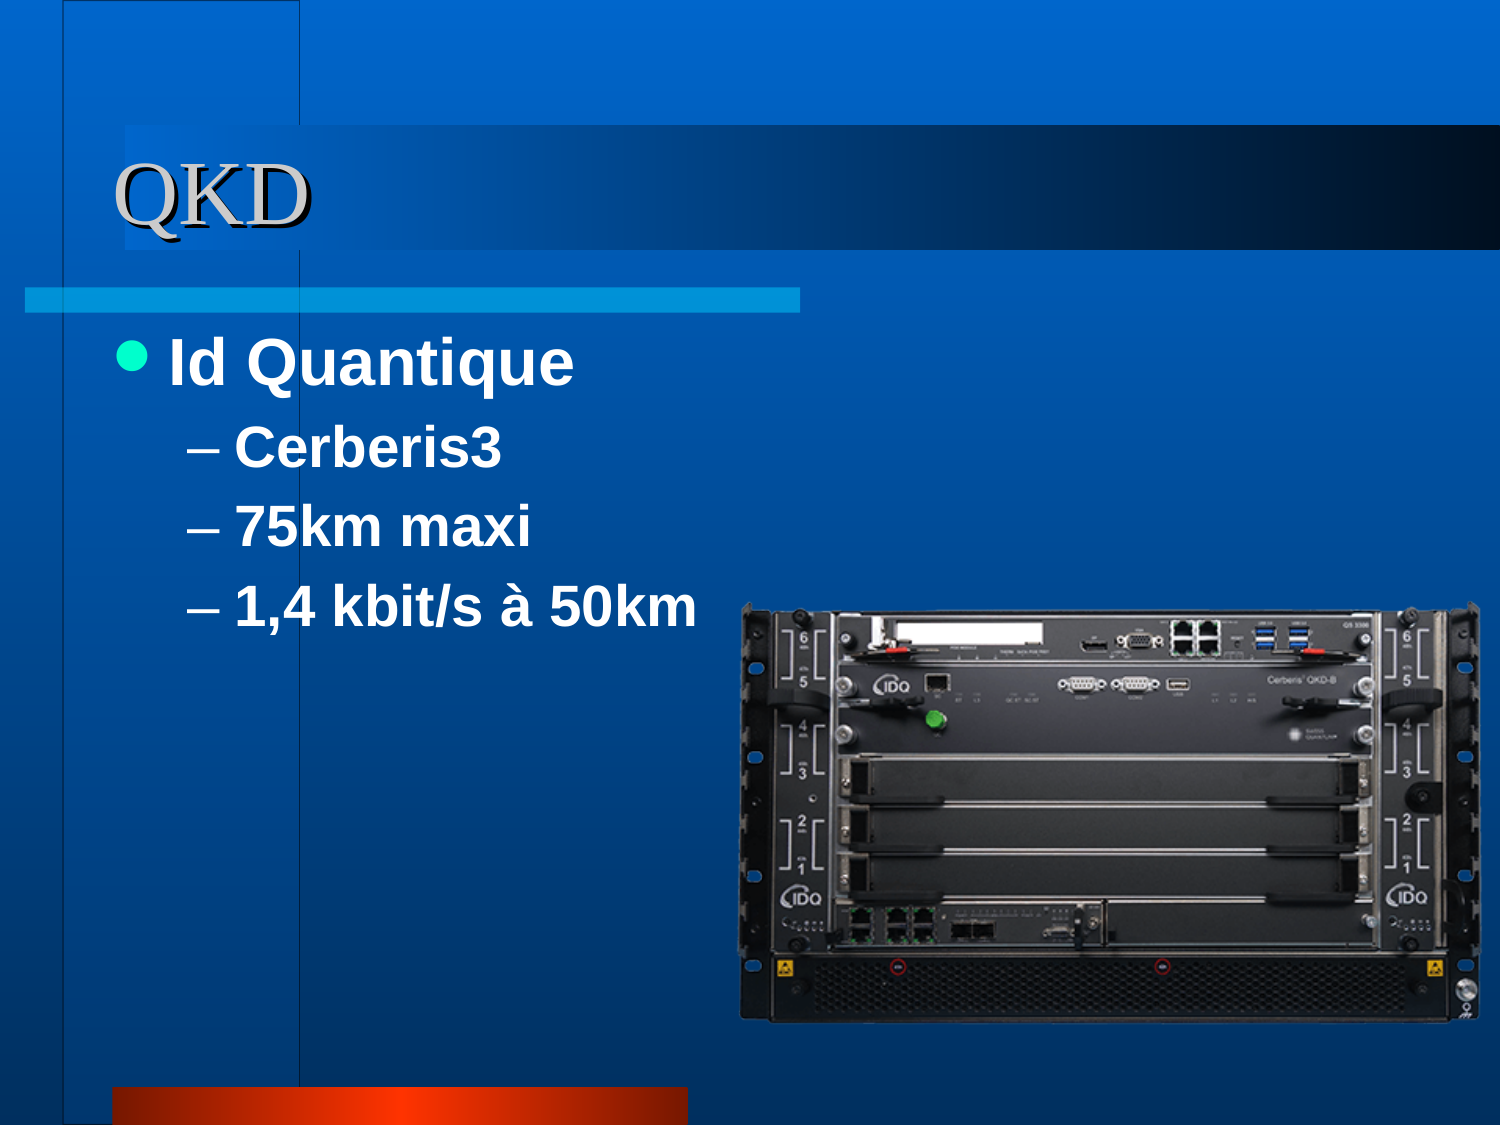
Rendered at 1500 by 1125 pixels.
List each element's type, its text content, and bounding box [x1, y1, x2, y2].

list Id Quantique Cerberis3 75km maxi 1,4 kbit/s à 50km [112, 324, 1388, 1005]
title QKD [112, 83, 1388, 304]
picture [718, 500, 1500, 1125]
